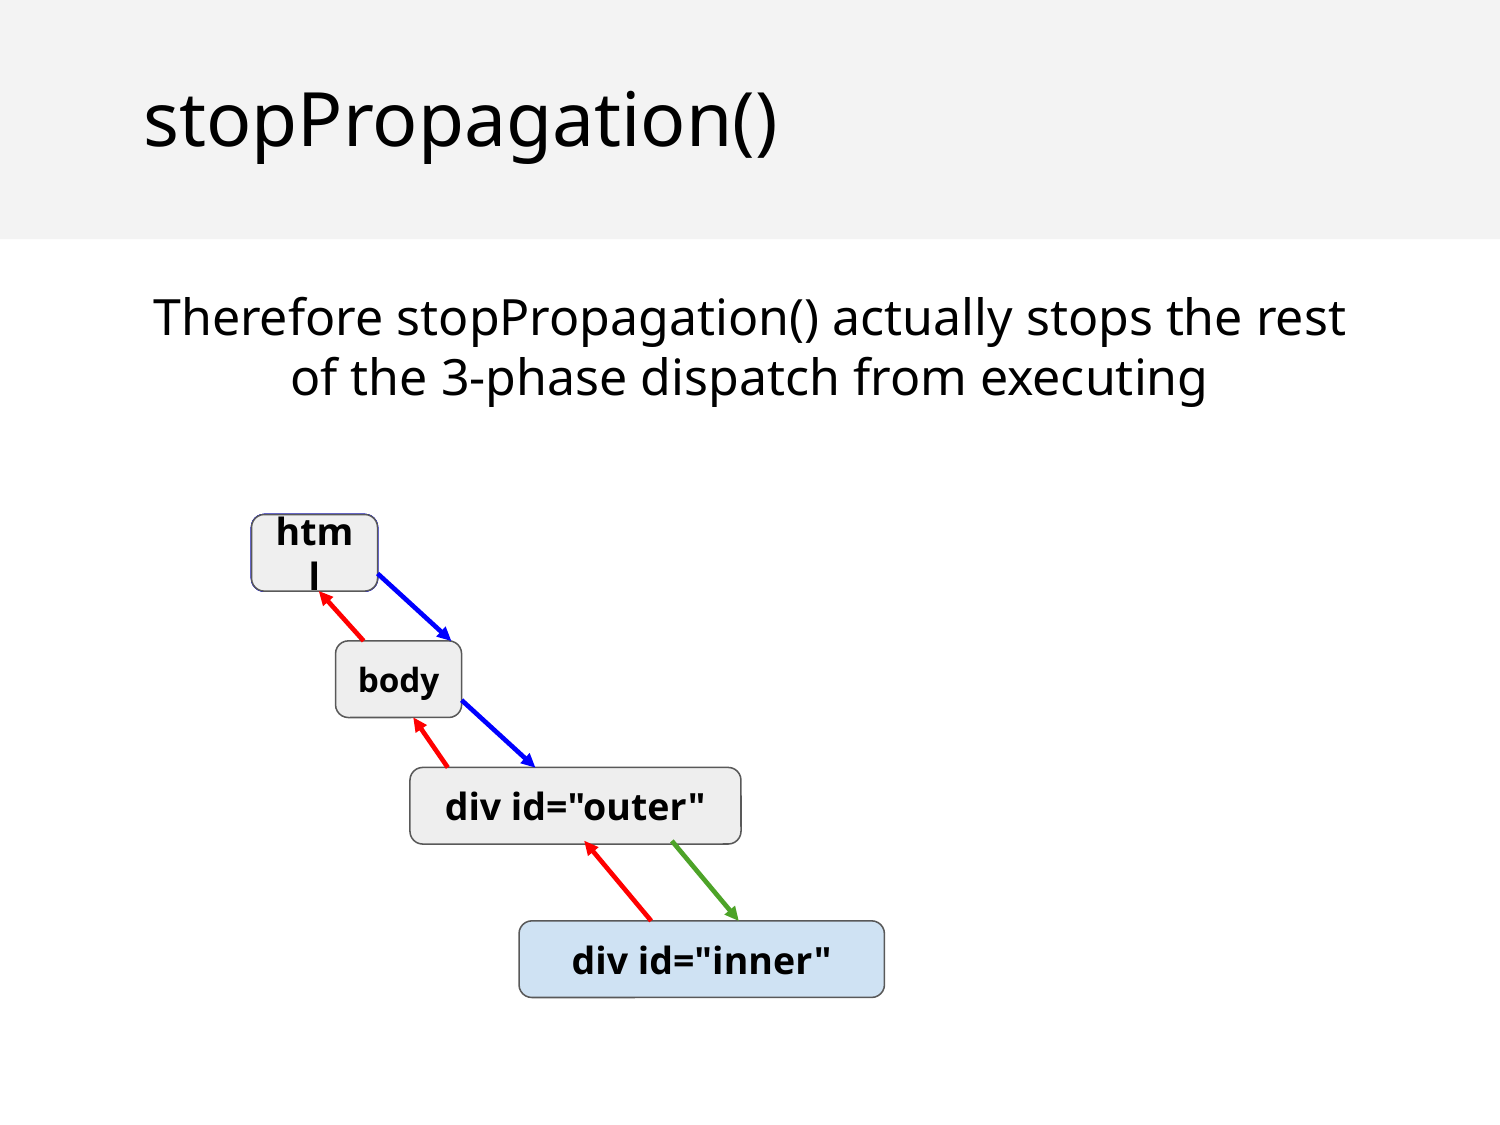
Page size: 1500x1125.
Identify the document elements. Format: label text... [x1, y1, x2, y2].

text_box body [335, 640, 462, 718]
text_box div id="outer" [409, 767, 742, 845]
title stopPropagation() [128, 56, 1372, 183]
text_box html [251, 514, 378, 592]
text_box div id="inner" [519, 920, 885, 998]
text_box Therefore stopPropagation() actually stops the rest of the 3-phase dispatch from executing [128, 269, 1372, 490]
